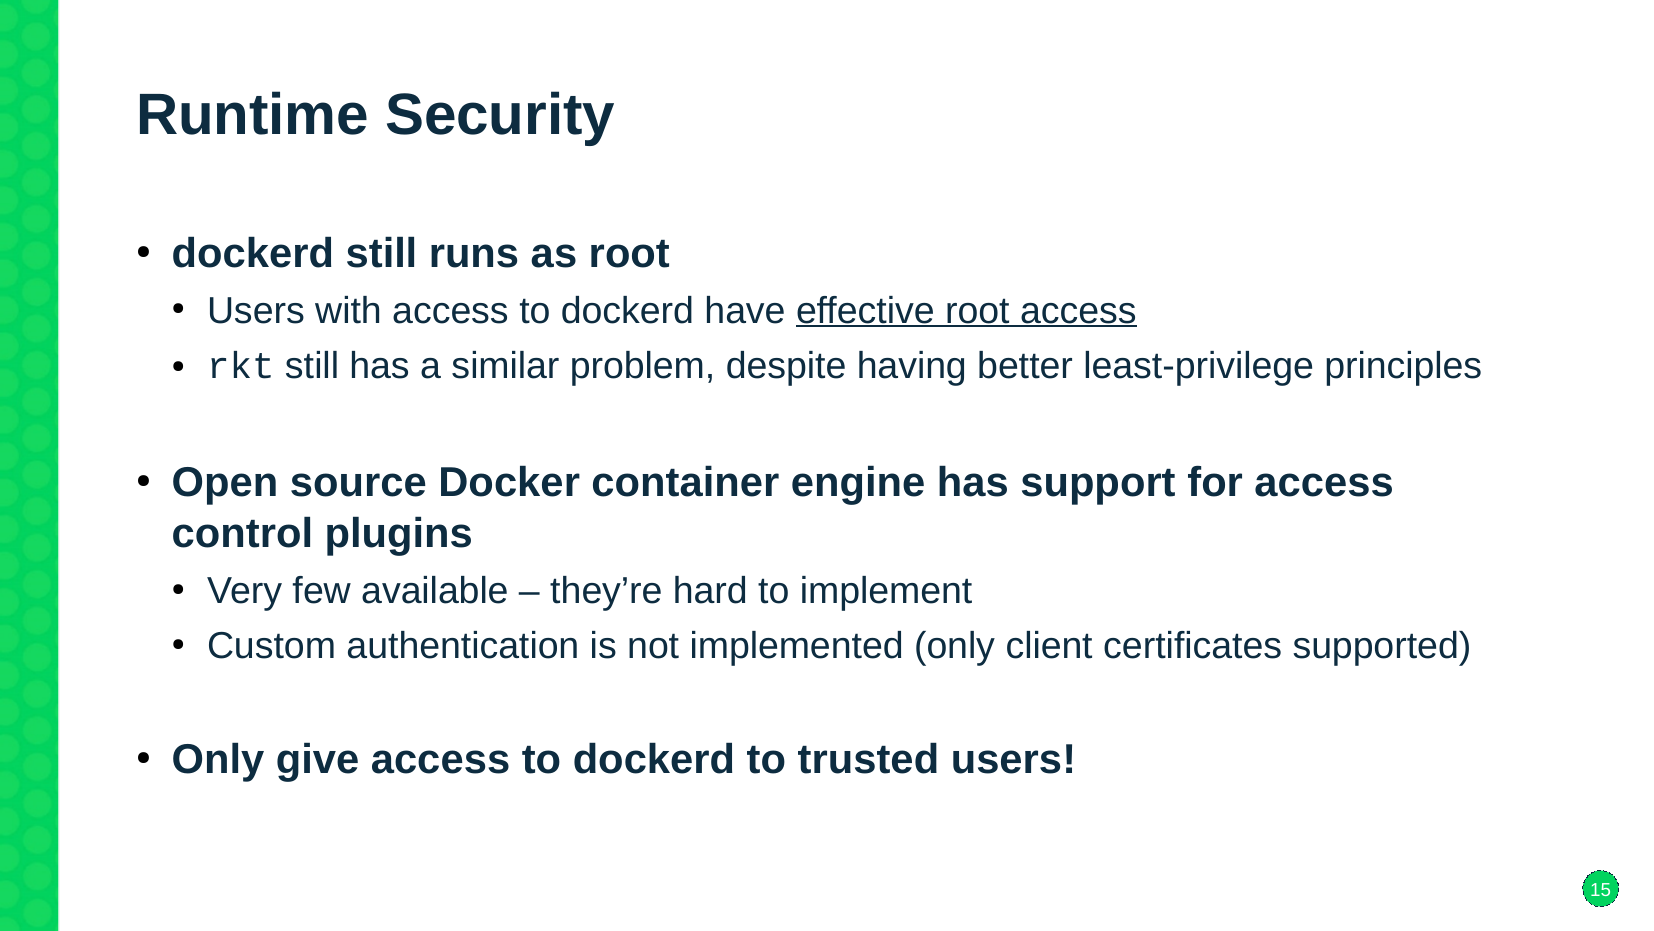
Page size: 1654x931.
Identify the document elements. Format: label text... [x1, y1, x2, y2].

list dockerd still runs as root Users with access to dockerd have effective root access rkt still has a similar problem, despite having better least-privilege principles Open source Docker container engine has support for access control plugins Very few available – they’re hard to implement Custom authentication is not implemented (only client certificates supported) Only give access to dockerd to trusted users! [121, 217, 1531, 825]
title Runtime Security [121, 37, 1531, 193]
picture [0, 0, 76, 931]
